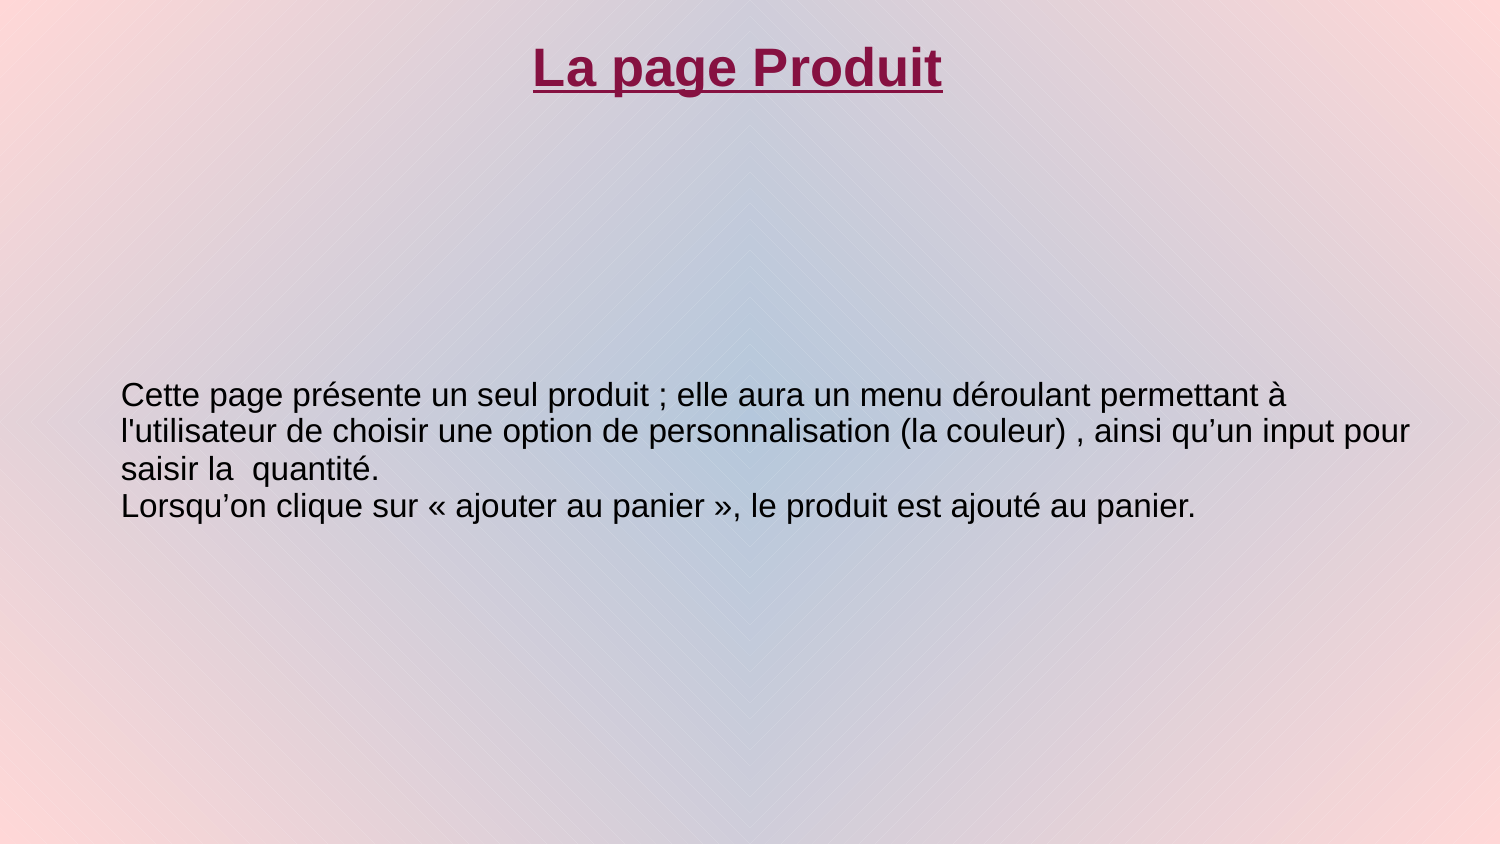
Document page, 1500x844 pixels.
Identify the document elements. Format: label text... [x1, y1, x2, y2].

text_box Cette page présente un seul produit ; elle aura un menu déroulant permettant à l'utilisateur de choisir une option de personnalisation (la couleur) , ainsi qu’un input pour saisir la quantité. Lorsqu’on clique sur « ajouter au panier », le produit est ajouté au panier. [106, 335, 1447, 532]
text_box La page Produit [88, 30, 1388, 148]
